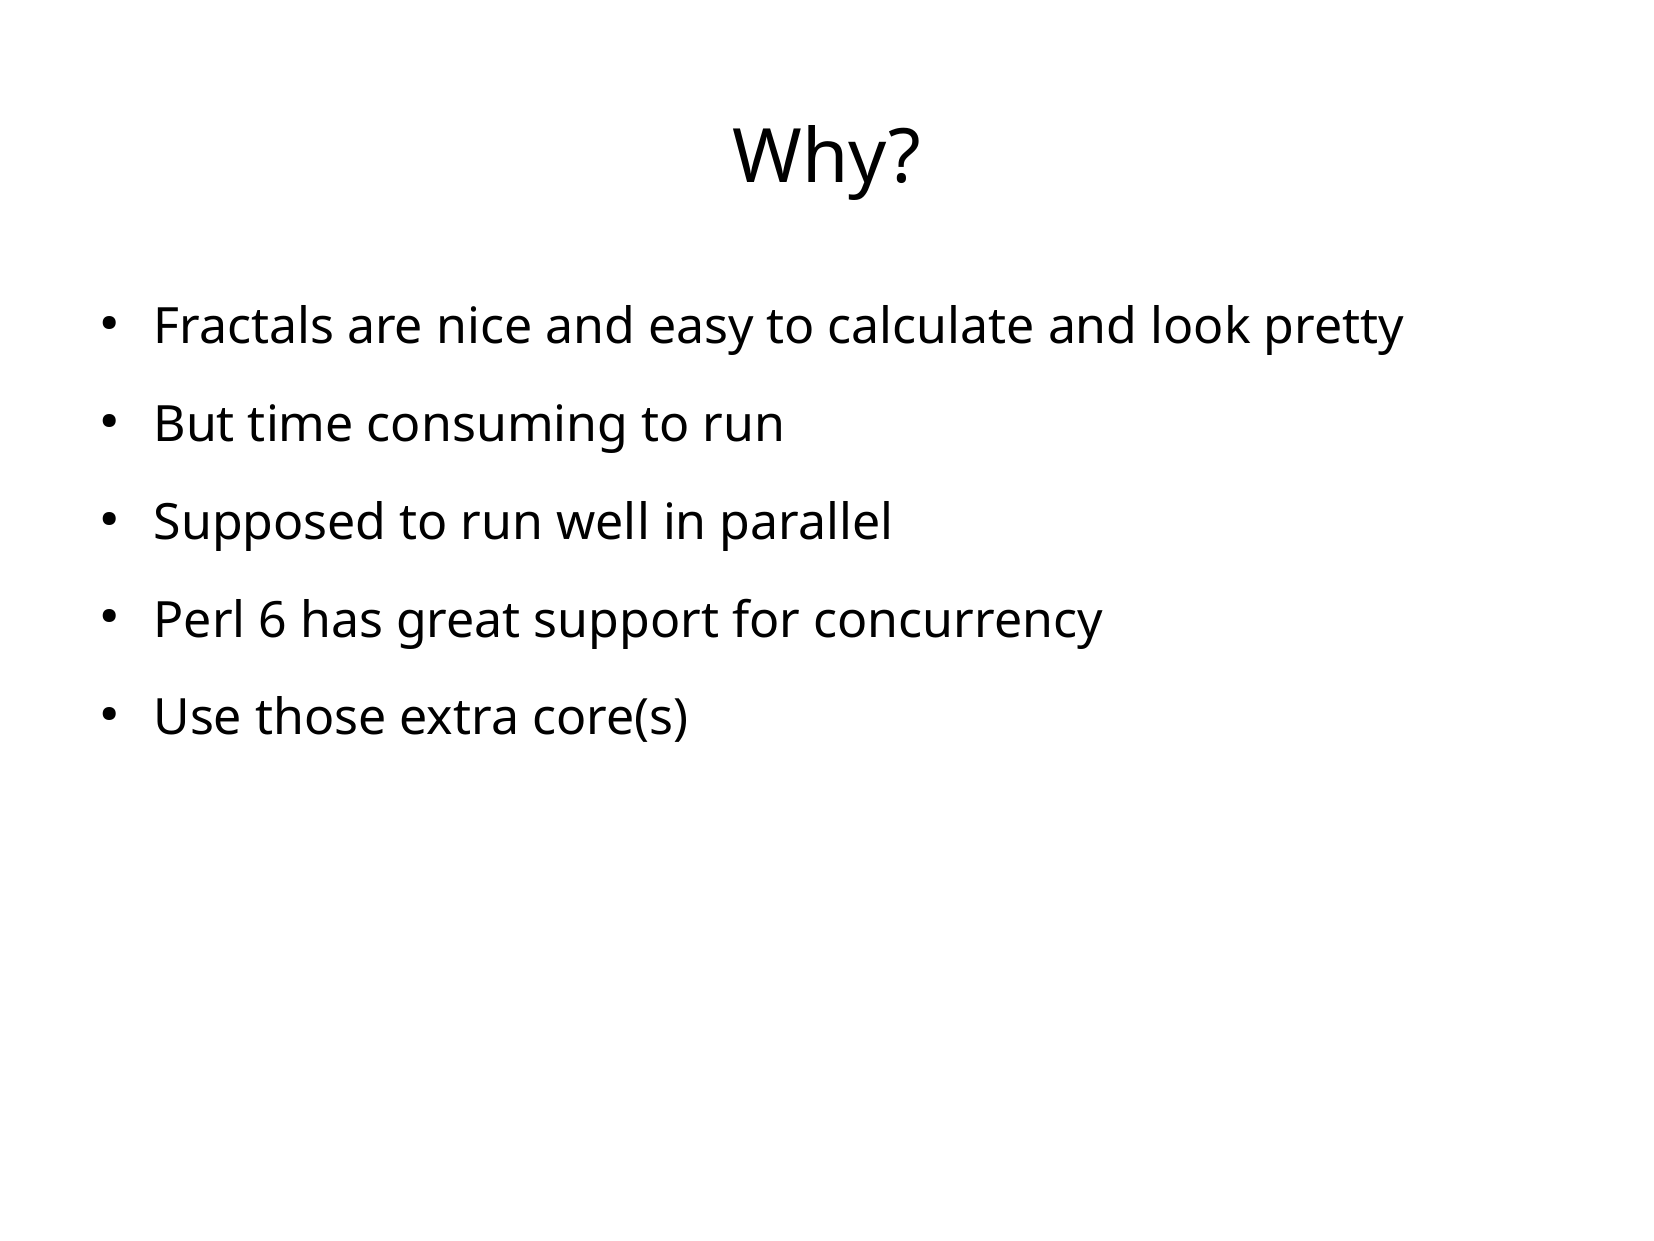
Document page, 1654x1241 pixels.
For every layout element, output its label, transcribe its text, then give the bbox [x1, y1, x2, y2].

list Fractals are nice and easy to calculate and look pretty But time consuming to run Supposed to run well in parallel Perl 6 has great support for concurrency Use those extra core(s) [82, 290, 1571, 1010]
title Why? [82, 49, 1571, 257]
